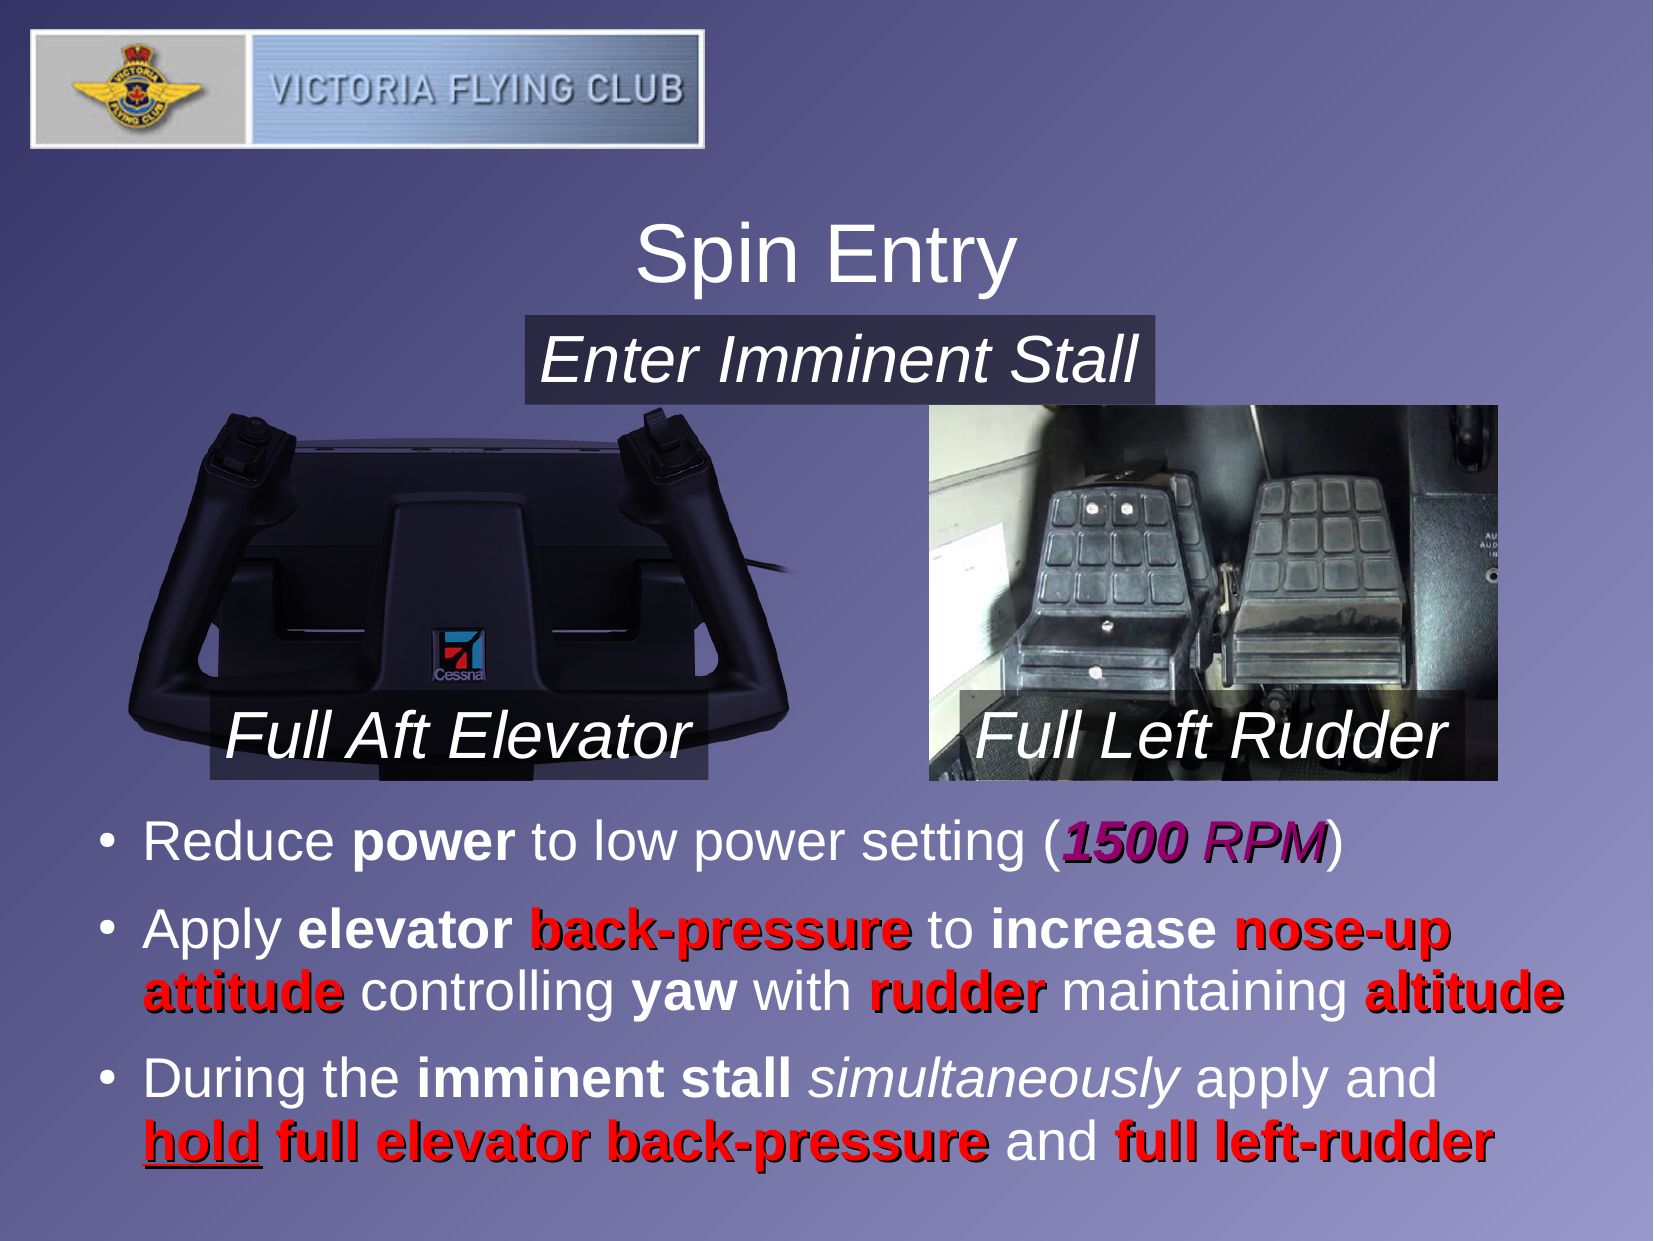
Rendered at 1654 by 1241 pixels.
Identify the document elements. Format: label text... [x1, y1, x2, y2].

text_box Full Aft Elevator [209, 690, 709, 780]
text_box Enter Imminent Stall [524, 315, 1156, 405]
picture [119, 405, 797, 781]
title Spin Entry [82, 150, 1571, 358]
picture [929, 405, 1498, 781]
picture [30, 29, 705, 149]
text_box Full Left Rudder [959, 690, 1465, 780]
list Reduce power to low power setting (1500 RPM) Apply elevator back-pressure to increase nose-up attitude controlling yaw with rudder maintaining altitude During the imminent stall simultaneously apply and hold full elevator back-pressure and full left-rudder [82, 810, 1571, 1201]
